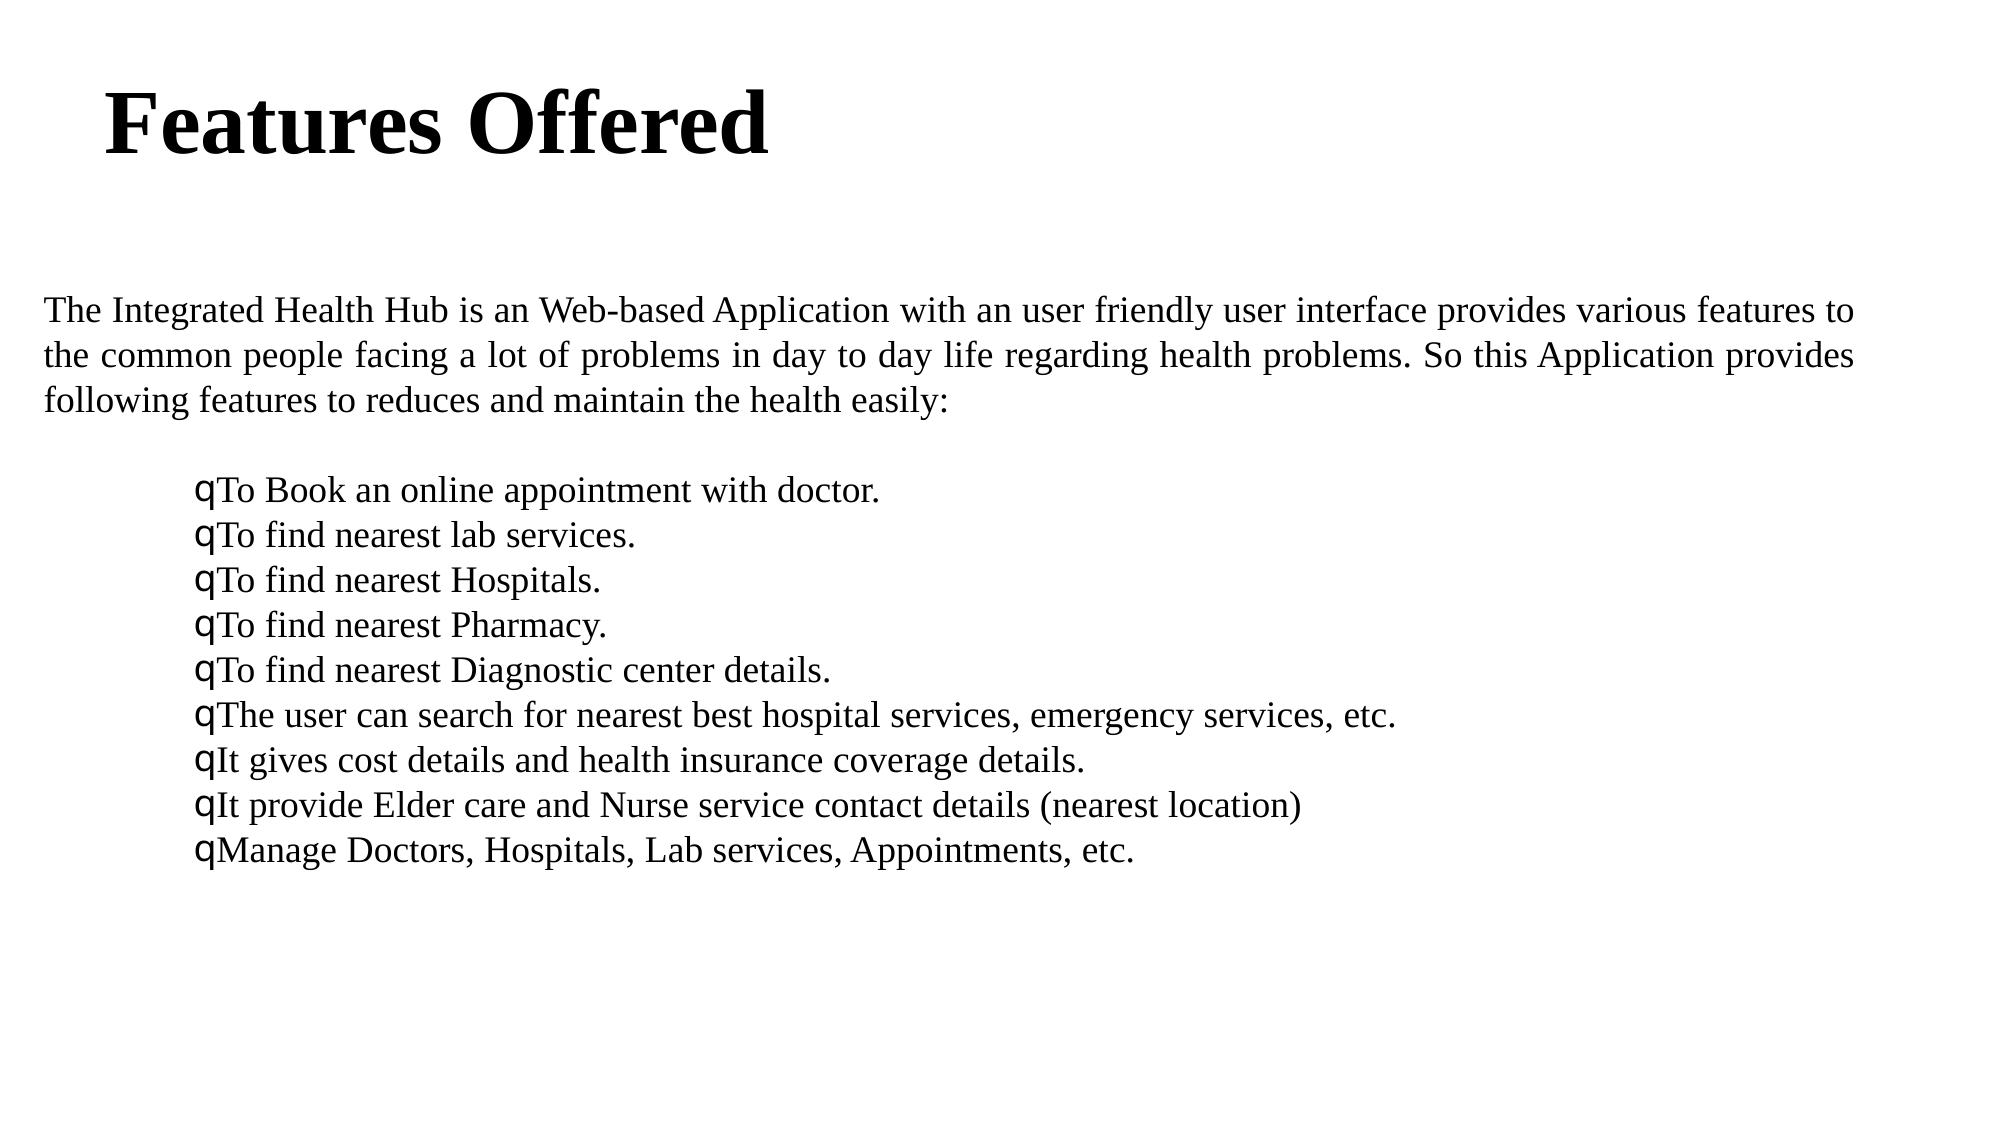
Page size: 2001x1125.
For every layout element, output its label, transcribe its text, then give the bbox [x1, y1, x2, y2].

title Features Offered [89, 14, 1815, 233]
text_box The Integrated Health Hub is an Web-based Application with an user friendly user interface provides various features to the common people facing a lot of problems in day to day life regarding health problems. So this Application provides following features to reduces and maintain the health easily: To Book an online appointment with doctor. To find nearest lab services. To find nearest Hospitals. To find nearest Pharmacy. To find nearest Diagnostic center details. The user can search for nearest best hospital services, emergency services, etc. It gives cost details and health insurance coverage details. It provide Elder care and Nurse service contact details (nearest location) Manage Doctors, Hospitals, Lab services, Appointments, etc. [28, 277, 1911, 884]
